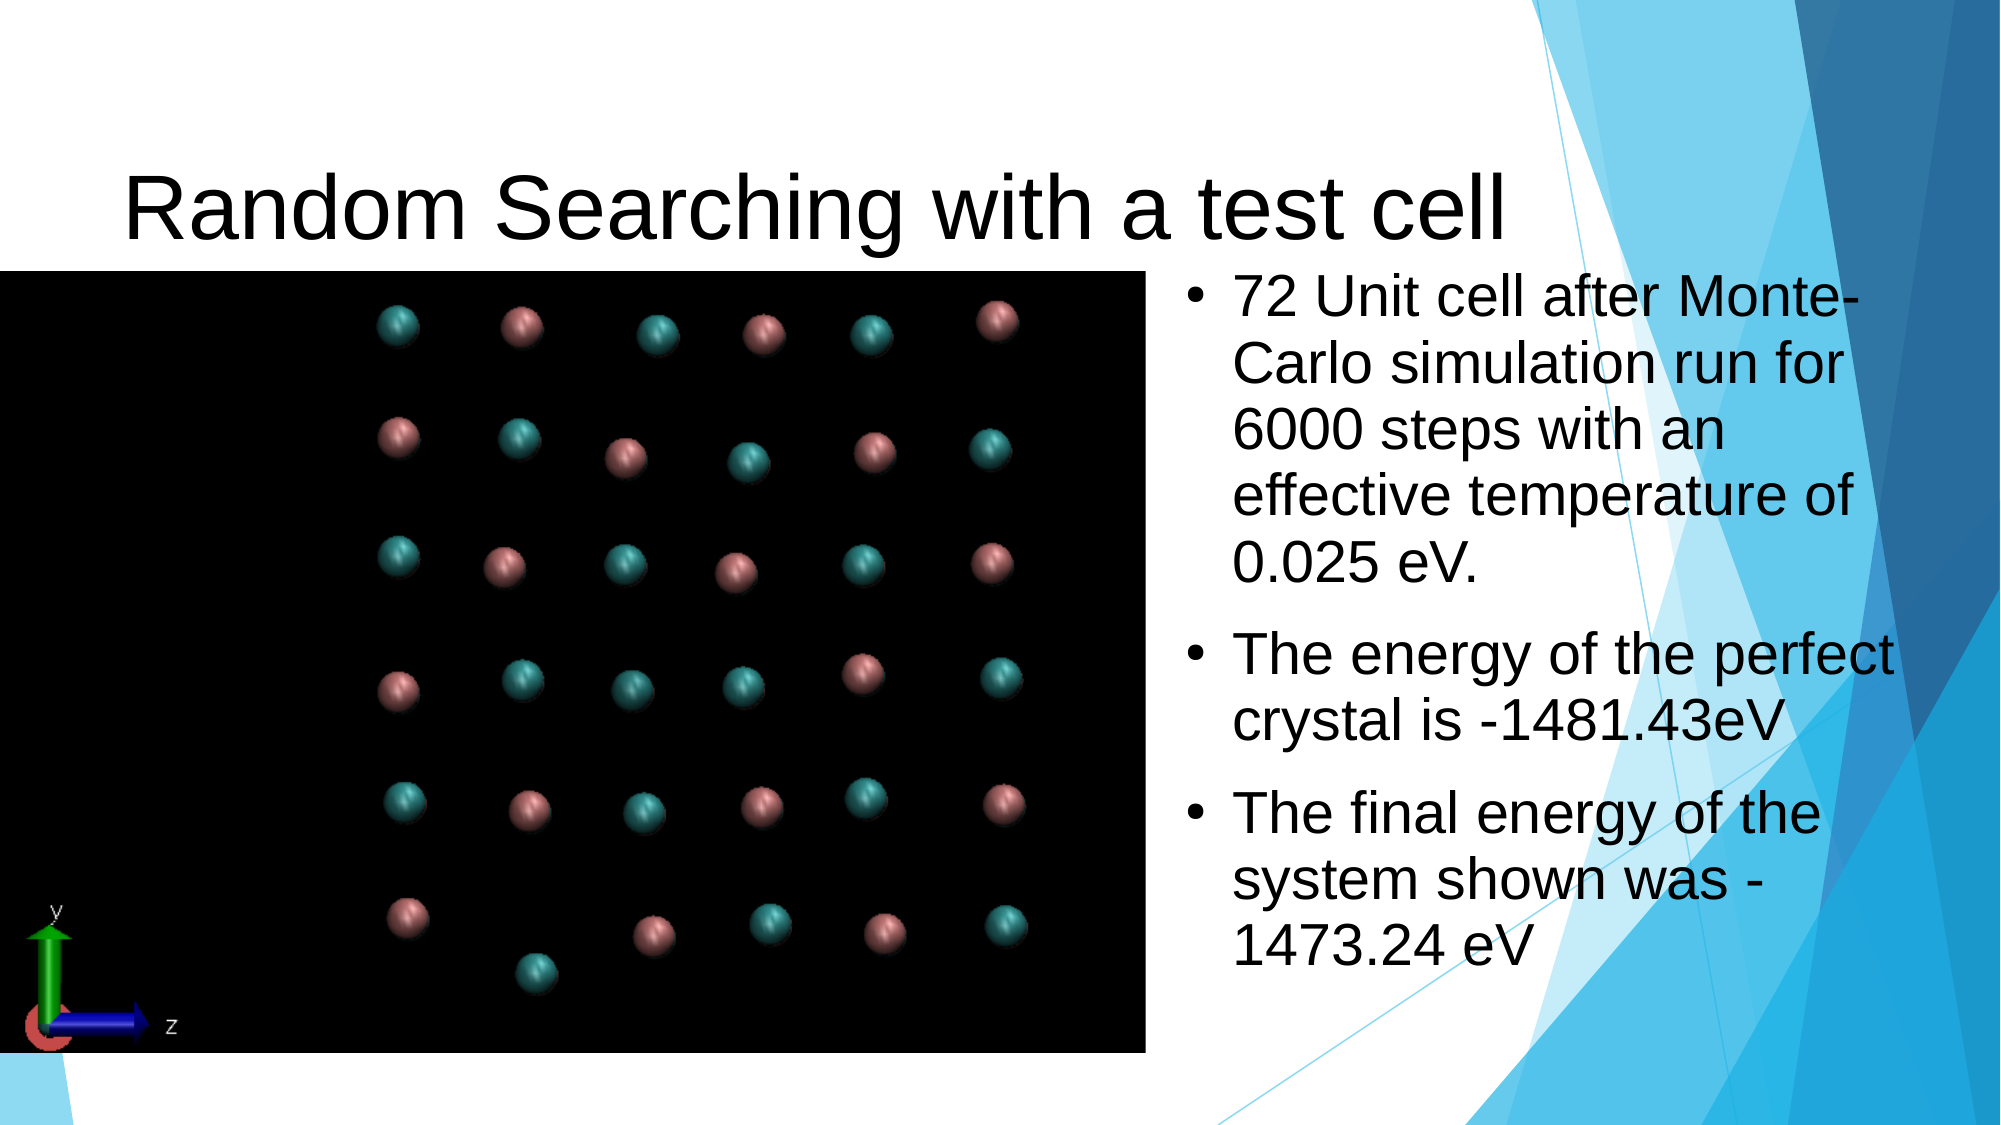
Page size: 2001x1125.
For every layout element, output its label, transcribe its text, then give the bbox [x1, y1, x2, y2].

list 72 Unit cell after Monte-Carlo simulation run for 6000 steps with an effective temperature of 0.025 eV. The energy of the perfect crystal is -1481.43eV The final energy of the system shown was -1473.24 eV [1169, 263, 1901, 1040]
title Random Searching with a test cell [111, 99, 1522, 317]
picture [0, 271, 1146, 1053]
